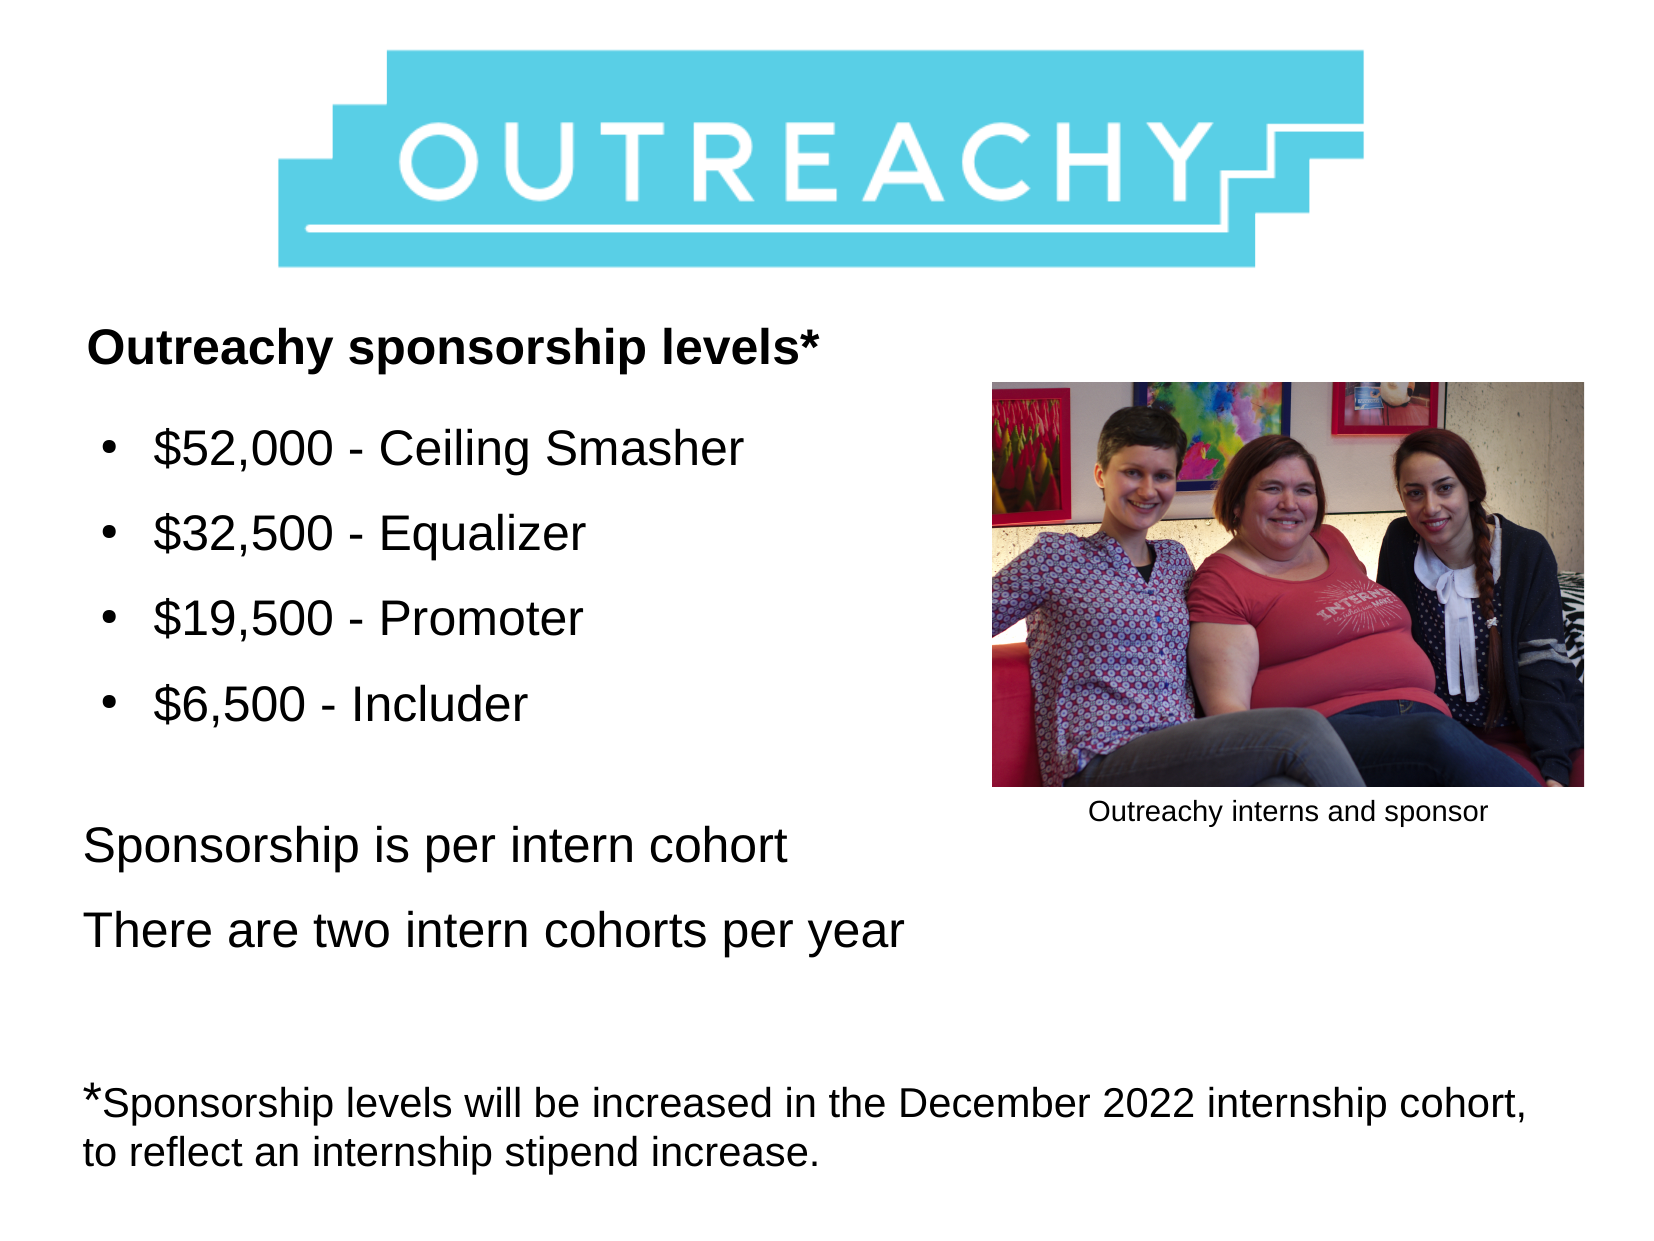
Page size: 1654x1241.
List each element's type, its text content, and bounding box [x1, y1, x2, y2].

list $52,000 - Ceiling Smasher $32,500 - Equalizer $19,500 - Promoter $6,500 - Includer Sponsorship is per intern cohort There are two intern cohorts per year *Sponsorship levels will be increased in the December 2022 internship cohort, to reflect an internship stipend increase. [82, 420, 1576, 1201]
picture [207, 30, 1448, 285]
picture [992, 382, 1585, 787]
text_box Outreachy interns and sponsor [987, 787, 1591, 848]
text_box Outreachy sponsorship levels* [71, 311, 1617, 383]
